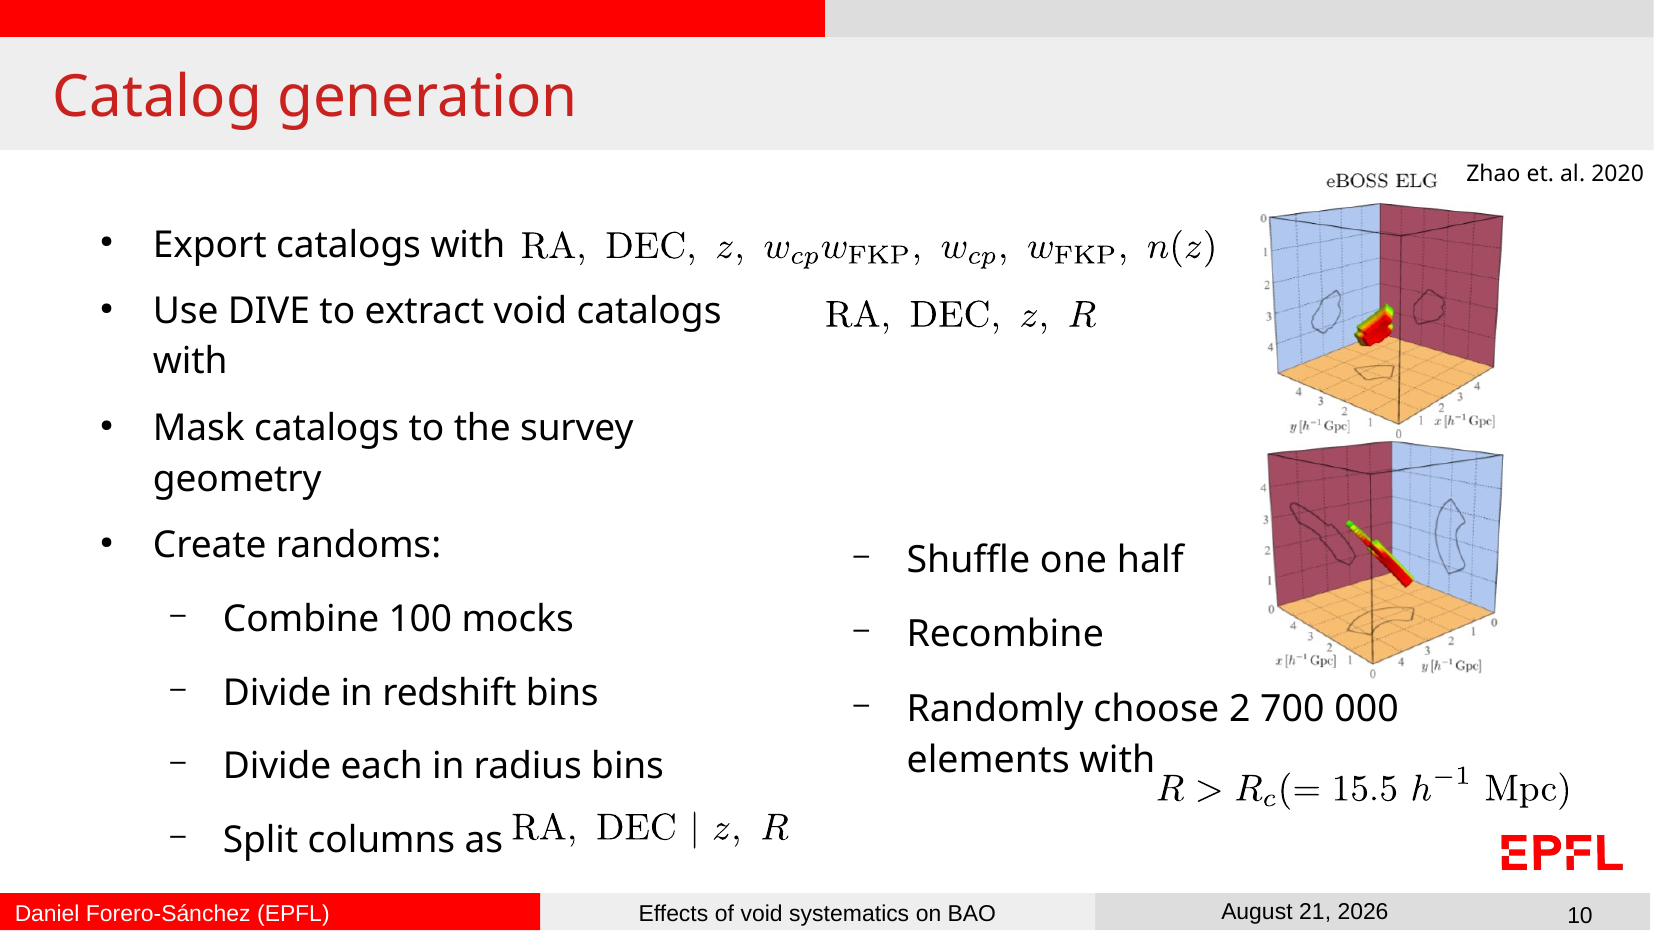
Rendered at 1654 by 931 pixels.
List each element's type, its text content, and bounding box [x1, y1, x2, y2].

text_box Zhao et. al. 2020 [1451, 150, 1654, 199]
list Export catalogs with Use DIVE to extract void catalogs with Mask catalogs to the survey geometry Create randoms: Combine 100 mocks Divide in redshift bins Divide each in radius bins Split columns as [82, 217, 781, 871]
picture [510, 810, 790, 851]
picture [825, 300, 1096, 334]
list Shuffle one half Recombine Randomly choose 2 700 000 elements with [765, 457, 1463, 931]
picture [519, 228, 1216, 271]
title Catalog generation [52, 37, 1066, 151]
picture [1260, 164, 1507, 685]
picture [1154, 765, 1570, 812]
picture [1487, 820, 1638, 885]
